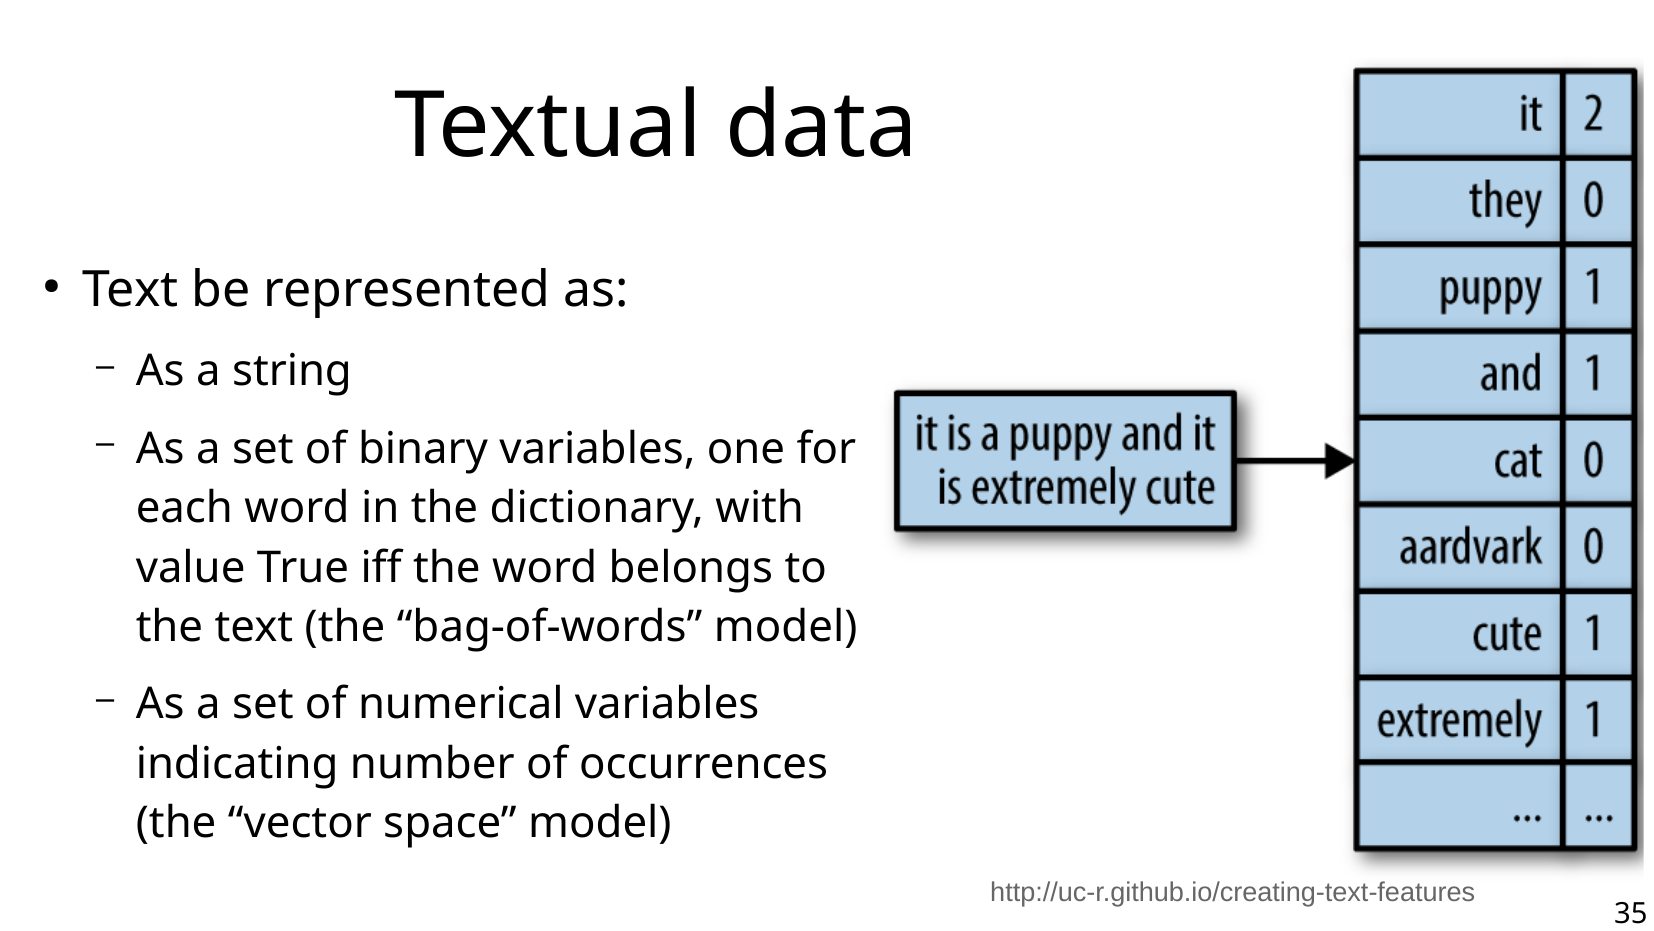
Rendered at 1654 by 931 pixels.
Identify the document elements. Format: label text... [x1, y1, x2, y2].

title Textual data [82, 1, 1231, 241]
text_box http://uc-r.github.io/creating-text-features [885, 870, 1588, 927]
picture [877, 57, 1644, 887]
list Text be represented as: As a string As a set of binary variables, one for each word in the dictionary, with value True iff the word belongs to the text (the “bag-of-words” model) As a set of numerical variables indicating number of occurrences (the “vector space” model) [29, 253, 860, 916]
